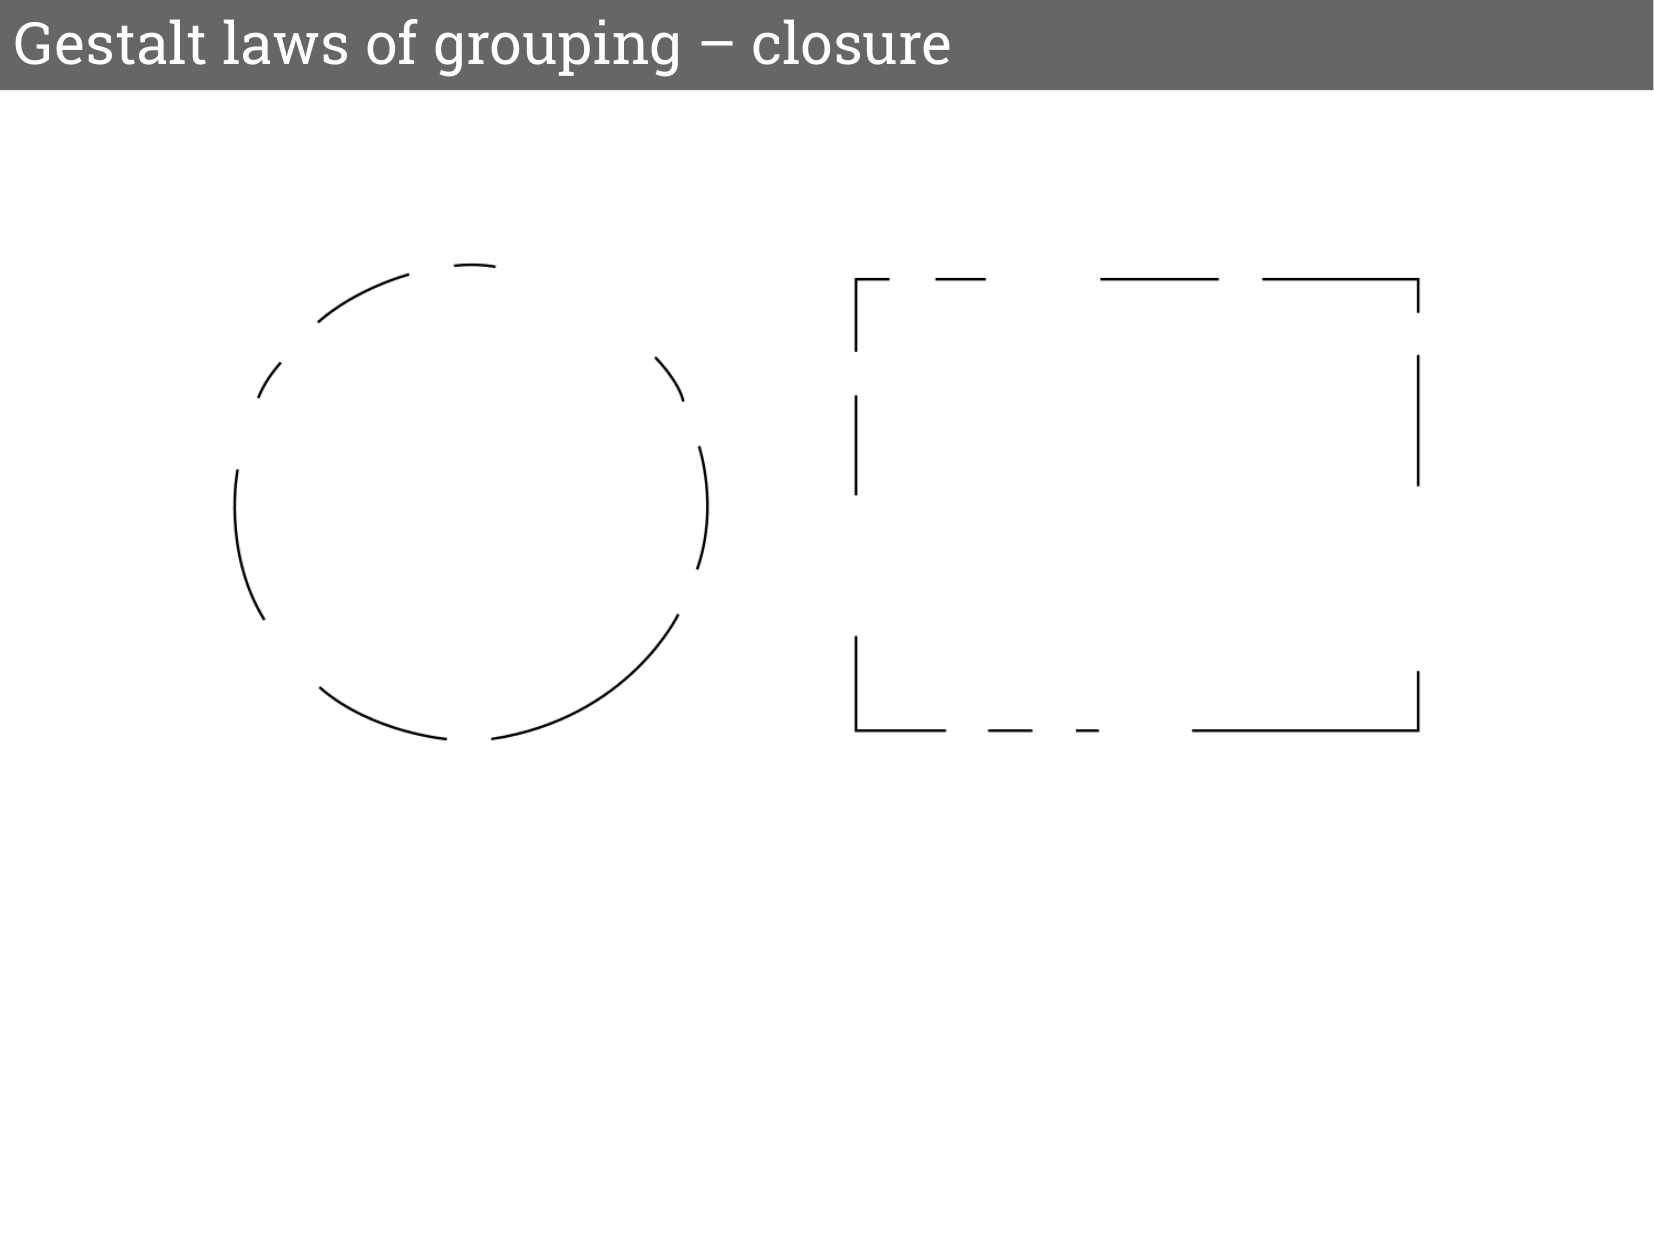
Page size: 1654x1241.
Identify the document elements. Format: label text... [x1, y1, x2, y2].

picture [120, 118, 1533, 886]
text_box Gestalt laws of grouping – closure [0, 0, 1654, 89]
